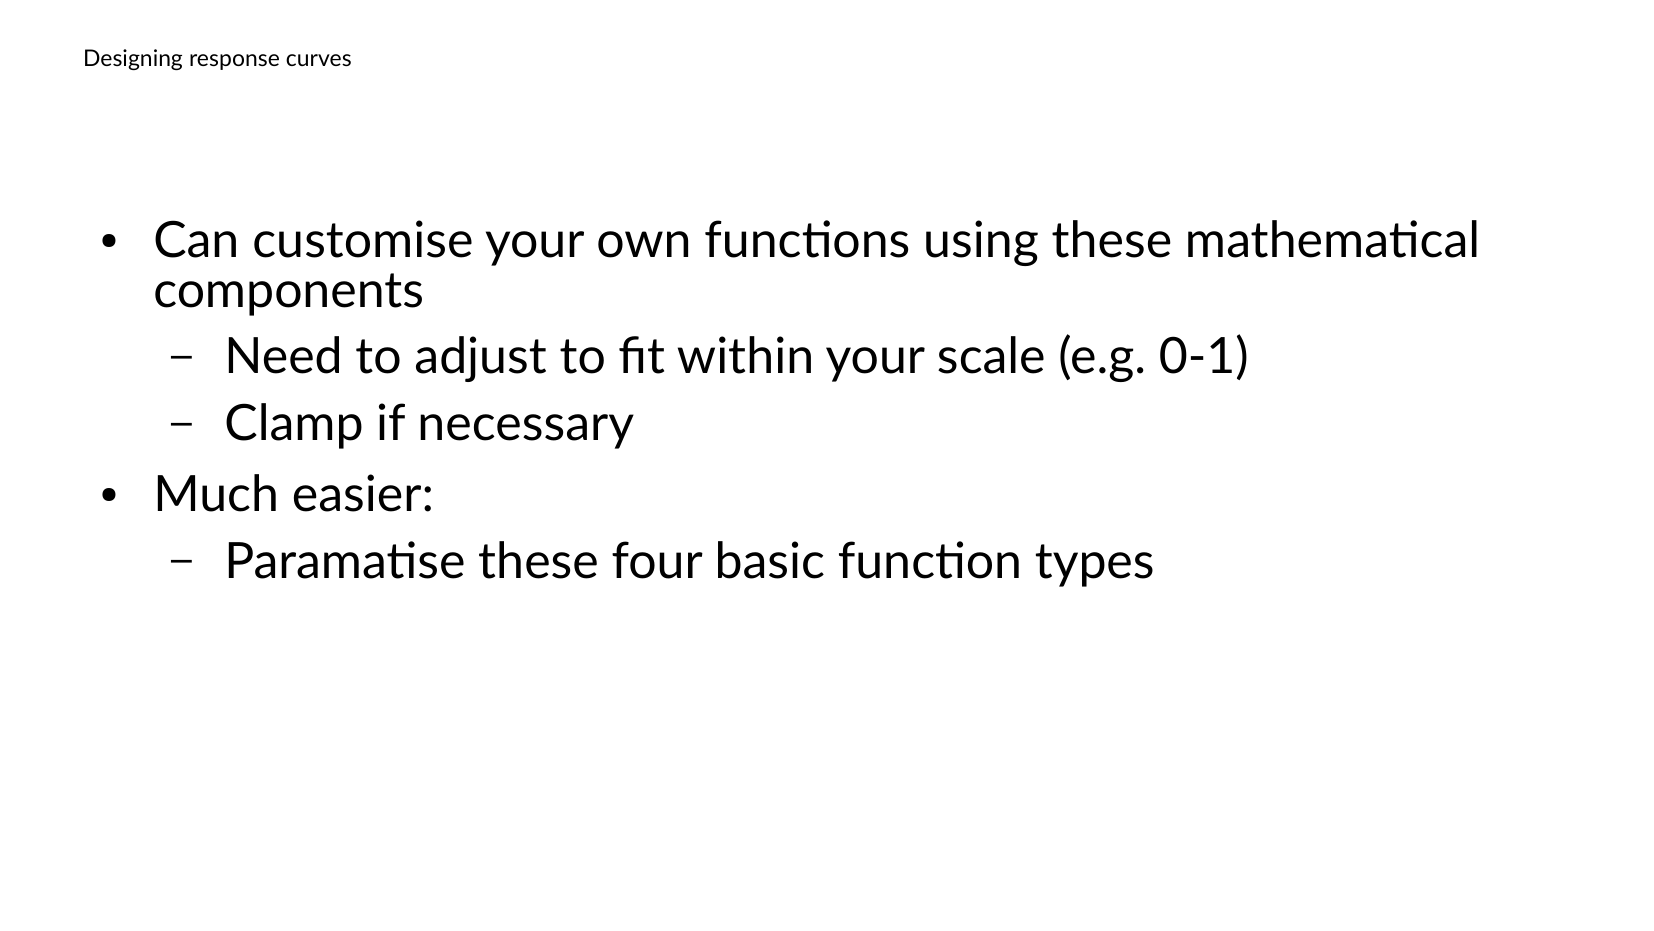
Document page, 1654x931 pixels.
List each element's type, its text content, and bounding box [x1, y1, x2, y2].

title Designing response curves [83, 0, 1571, 119]
list Can customise your own functions using these mathematical components Need to adjust to fit within your scale (e.g. 0-1) Clamp if necessary Much easier: Paramatise these four basic function types [82, 217, 1571, 839]
